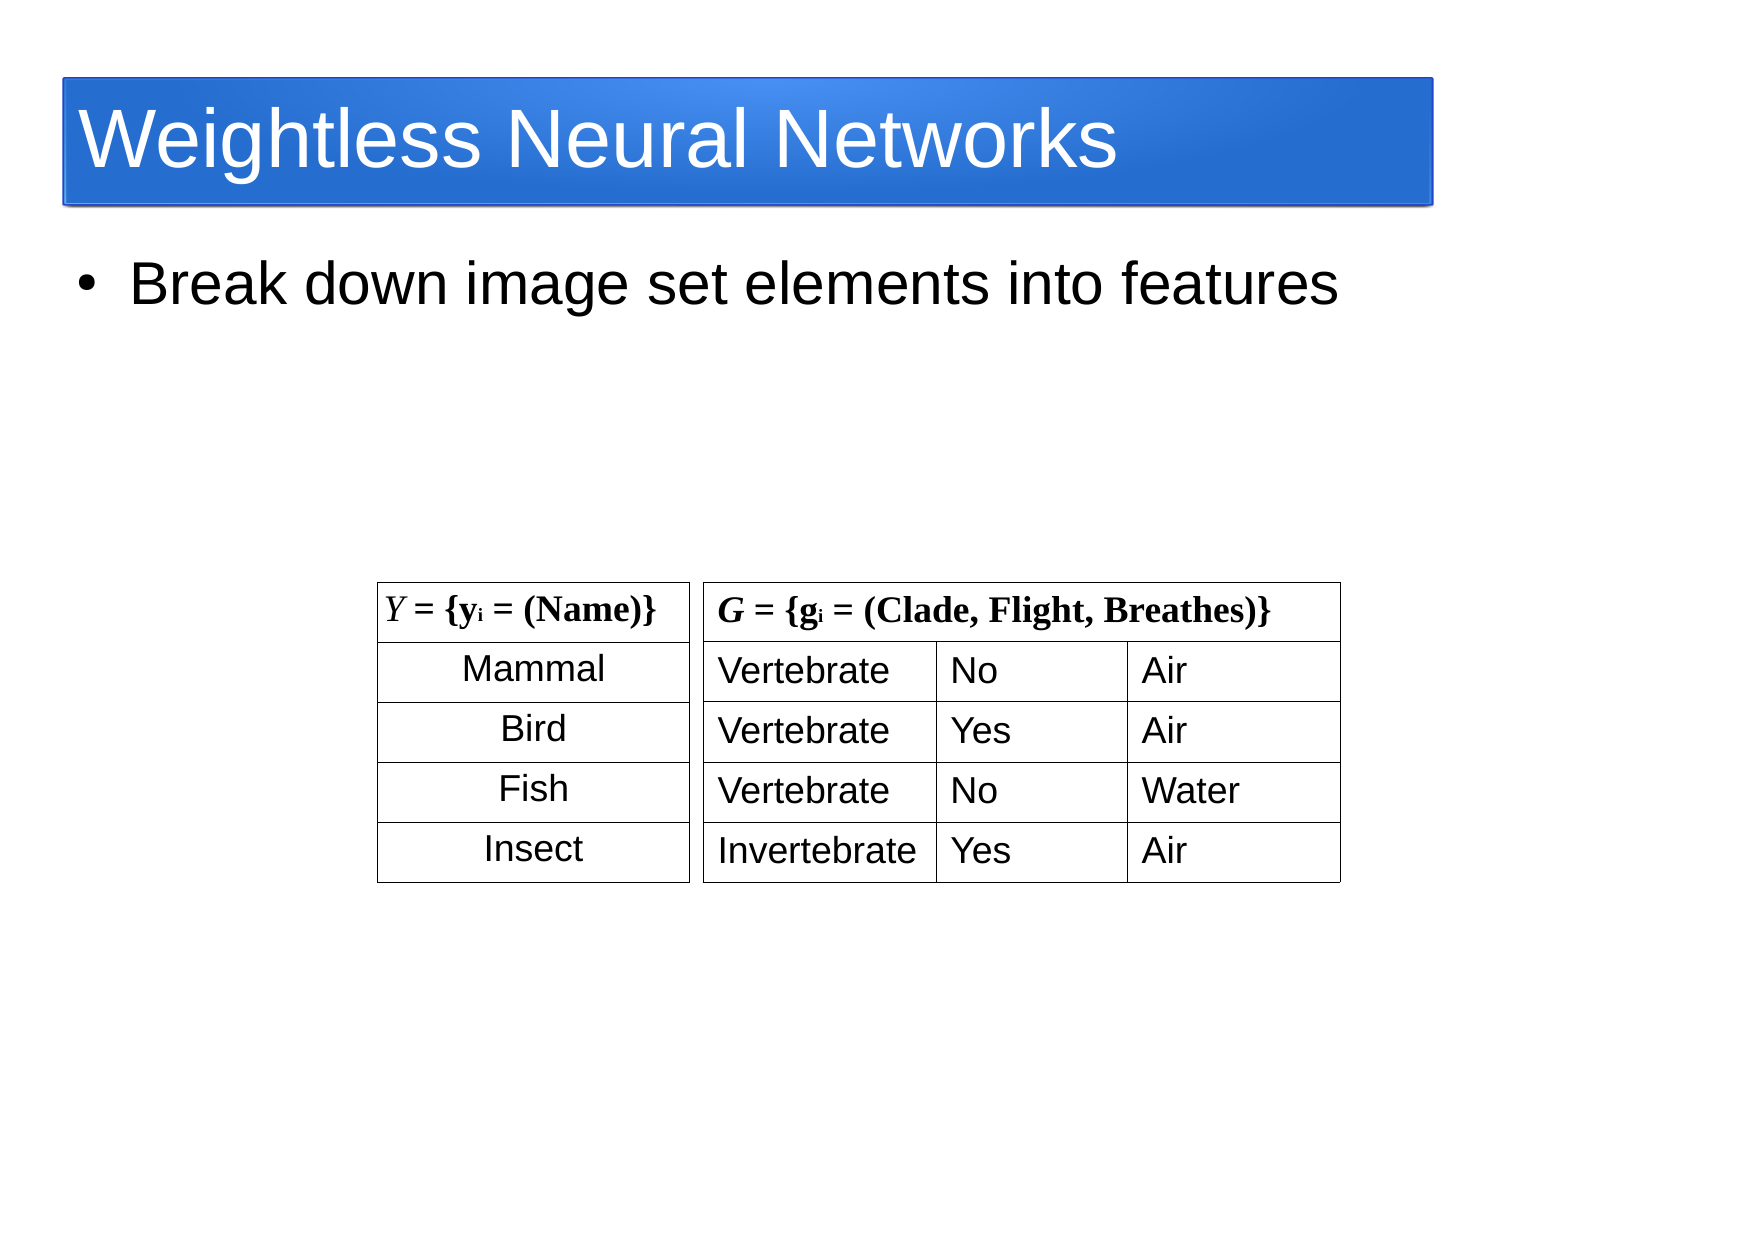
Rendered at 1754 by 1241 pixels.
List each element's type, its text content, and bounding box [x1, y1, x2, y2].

table_cell Insect [378, 823, 689, 882]
table_cell Vertebrate [704, 702, 936, 762]
table_cell Fish [378, 763, 689, 822]
table_cell Vertebrate [704, 642, 936, 701]
table_cell Yes [937, 702, 1127, 762]
table_cell Air [1128, 642, 1340, 701]
table_cell Water [1128, 763, 1340, 822]
title Weightless Neural Networks [78, 80, 1429, 198]
table_cell No [937, 763, 1127, 822]
picture [58, 77, 1439, 209]
table_cell Bird [378, 703, 689, 762]
table_cell Yes [937, 823, 1127, 882]
table_cell Mammal [378, 643, 689, 702]
table_cell Air [1128, 823, 1340, 882]
table_header Y = {yi = (Name)} [378, 583, 689, 642]
table_cell Vertebrate [704, 763, 936, 822]
table_cell Air [1128, 702, 1340, 762]
list Break down image set elements into features [58, 249, 1696, 366]
table_cell No [937, 642, 1127, 701]
table_header G = {gi = (Clade, Flight, Breathes)} [704, 583, 1340, 641]
table_cell Invertebrate [704, 823, 936, 882]
